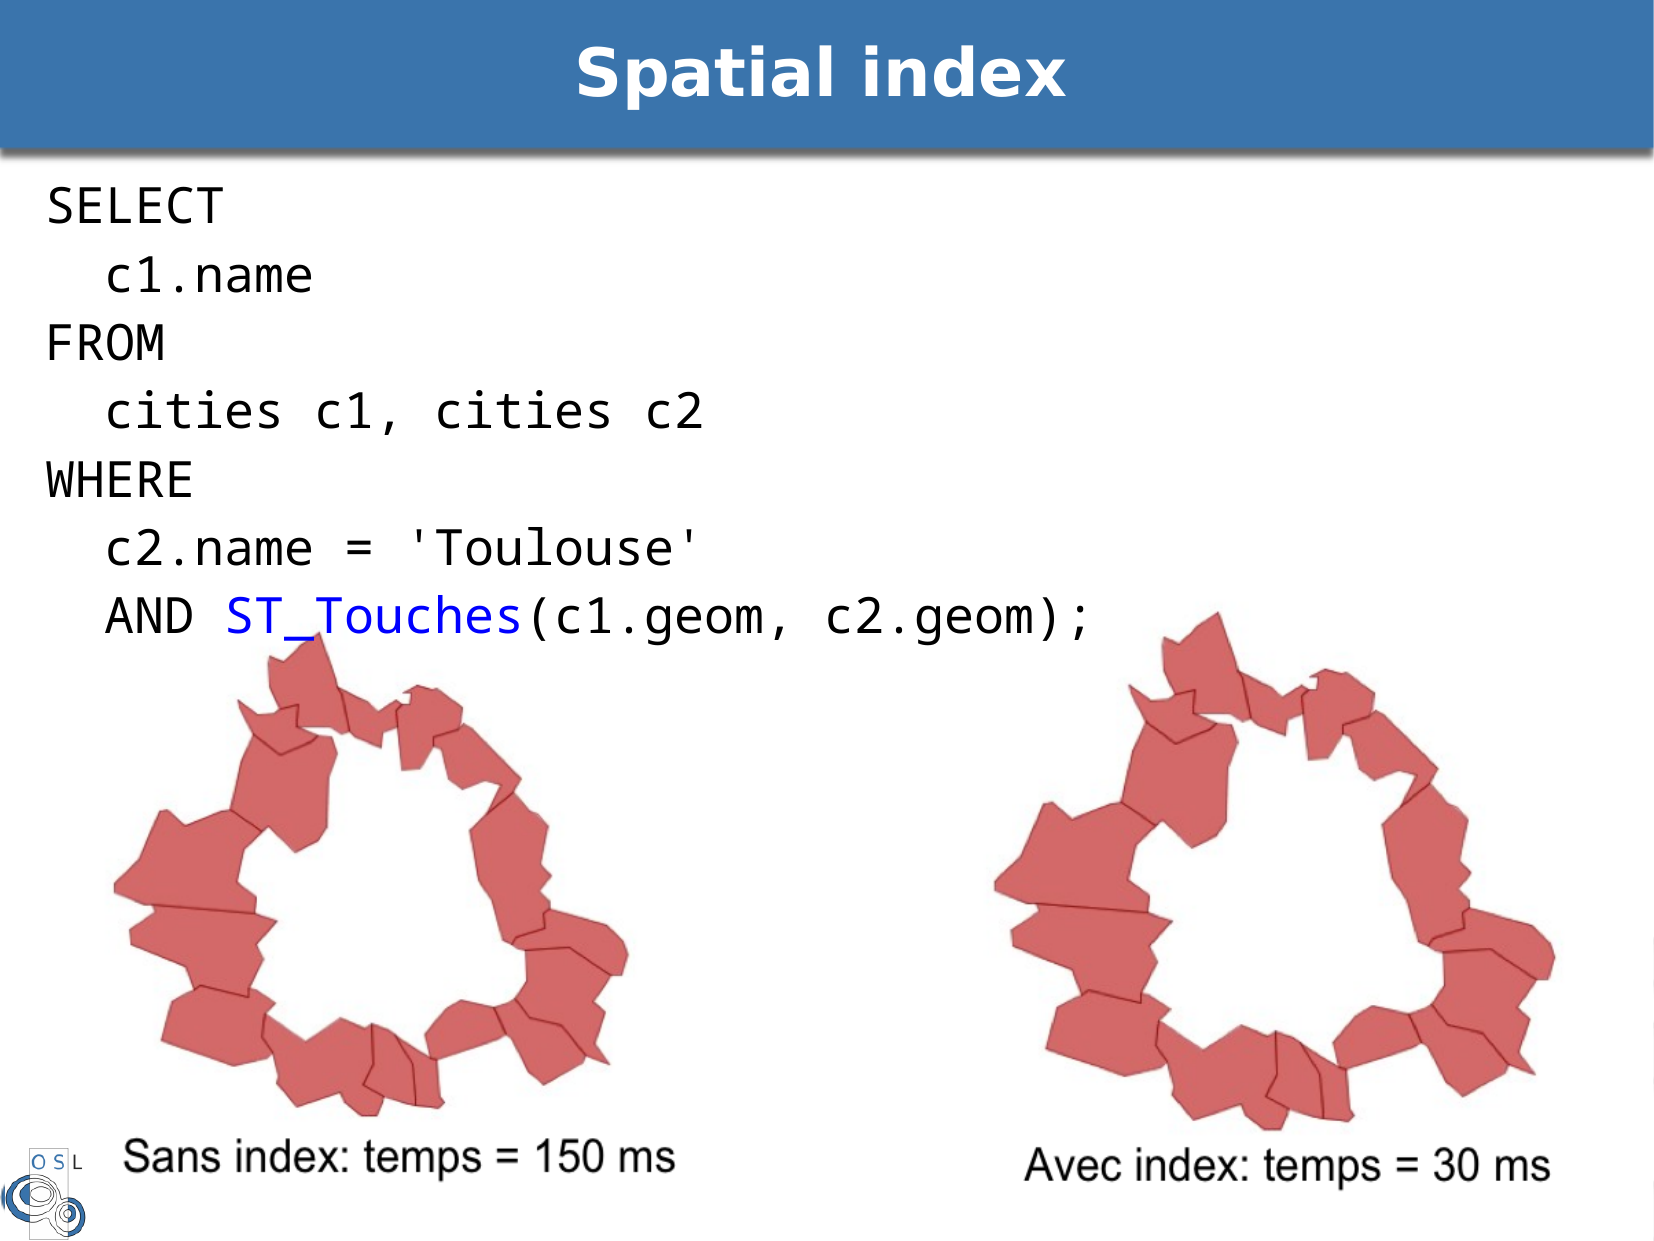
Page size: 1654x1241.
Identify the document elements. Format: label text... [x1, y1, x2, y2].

picture [0, 0, 1654, 1241]
title Spatial index [76, 0, 1565, 148]
list [82, 290, 1571, 1109]
text_box SELECT c1.name FROM cities c1, cities c2 WHERE c2.name = 'Toulouse' AND ST_Touches(c1.geom, c2.geom); [31, 163, 1553, 584]
